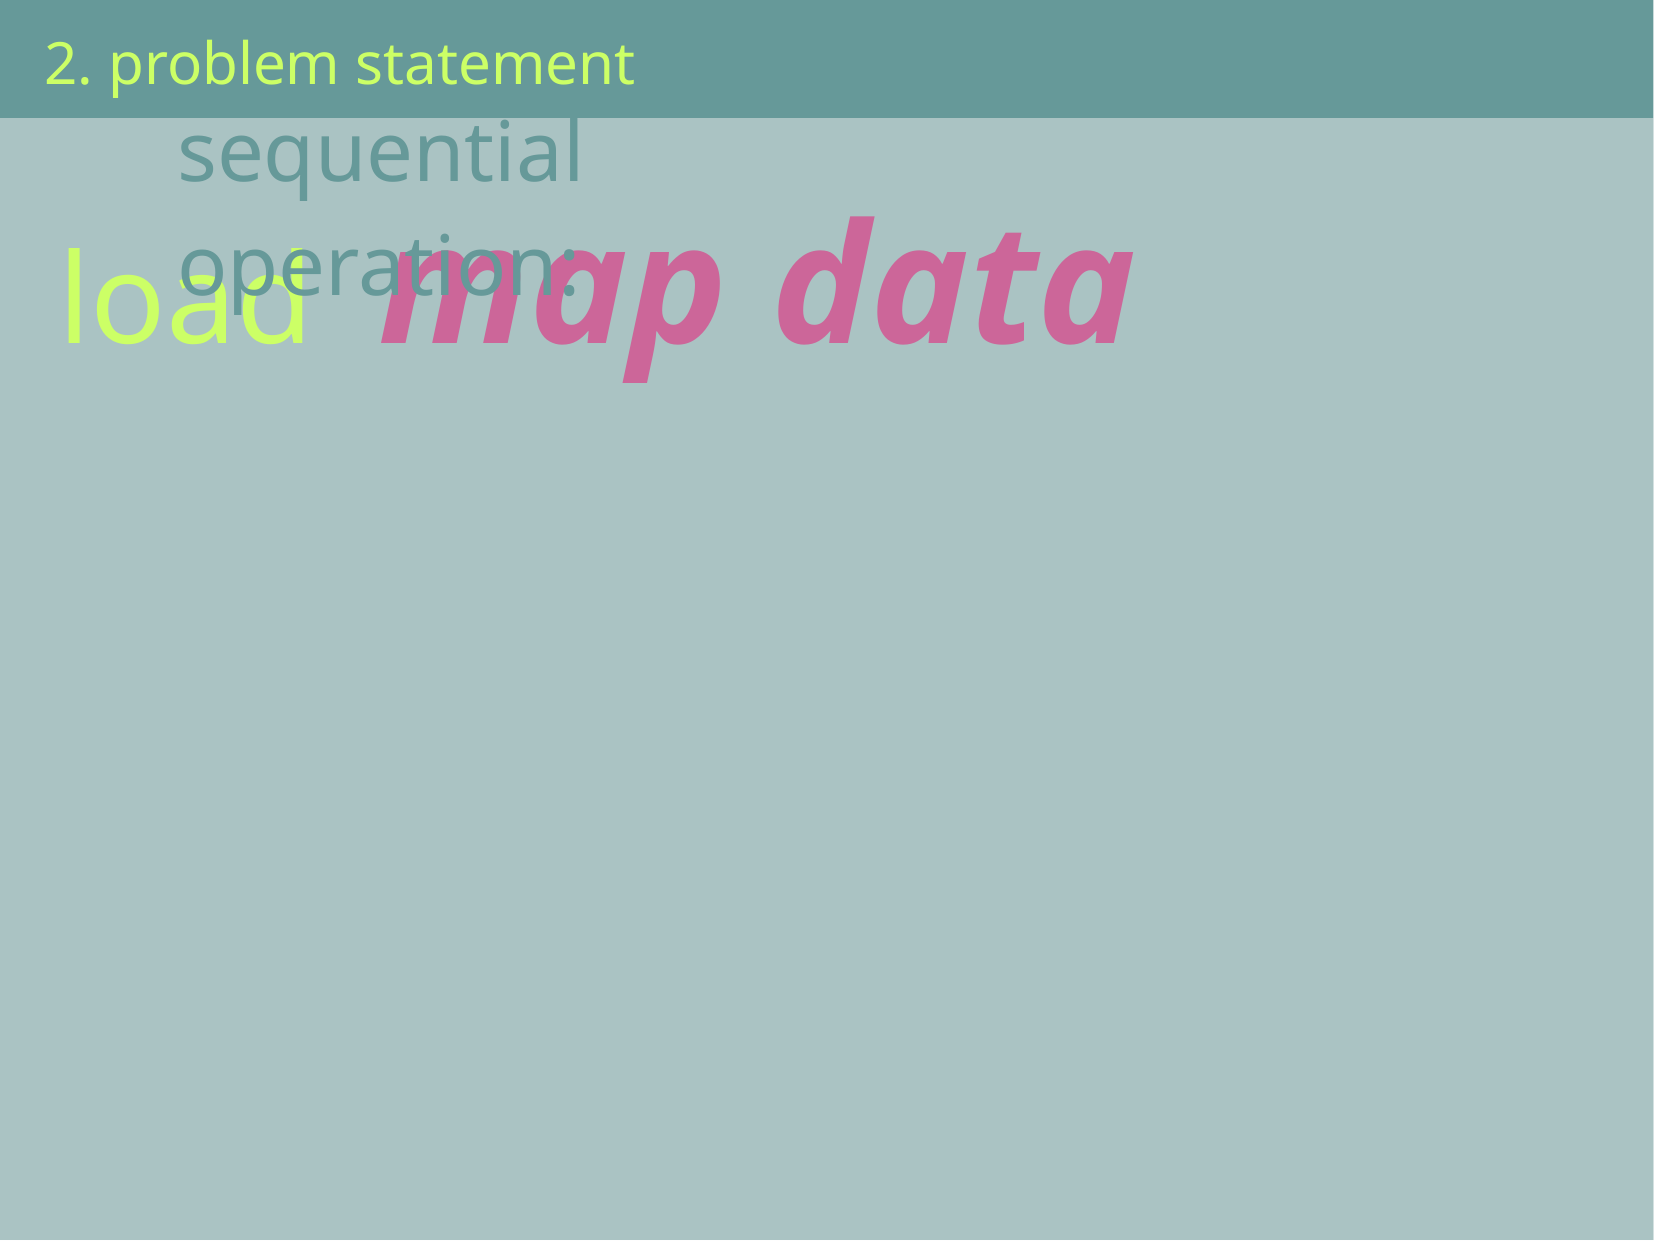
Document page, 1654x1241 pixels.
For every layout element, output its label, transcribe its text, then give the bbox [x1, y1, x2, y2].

text_box [0, 118, 1654, 1241]
text_box 2. problem statement [29, 14, 590, 119]
text_box load map data [43, 158, 1288, 427]
text_box sequential operation: [162, 85, 951, 291]
